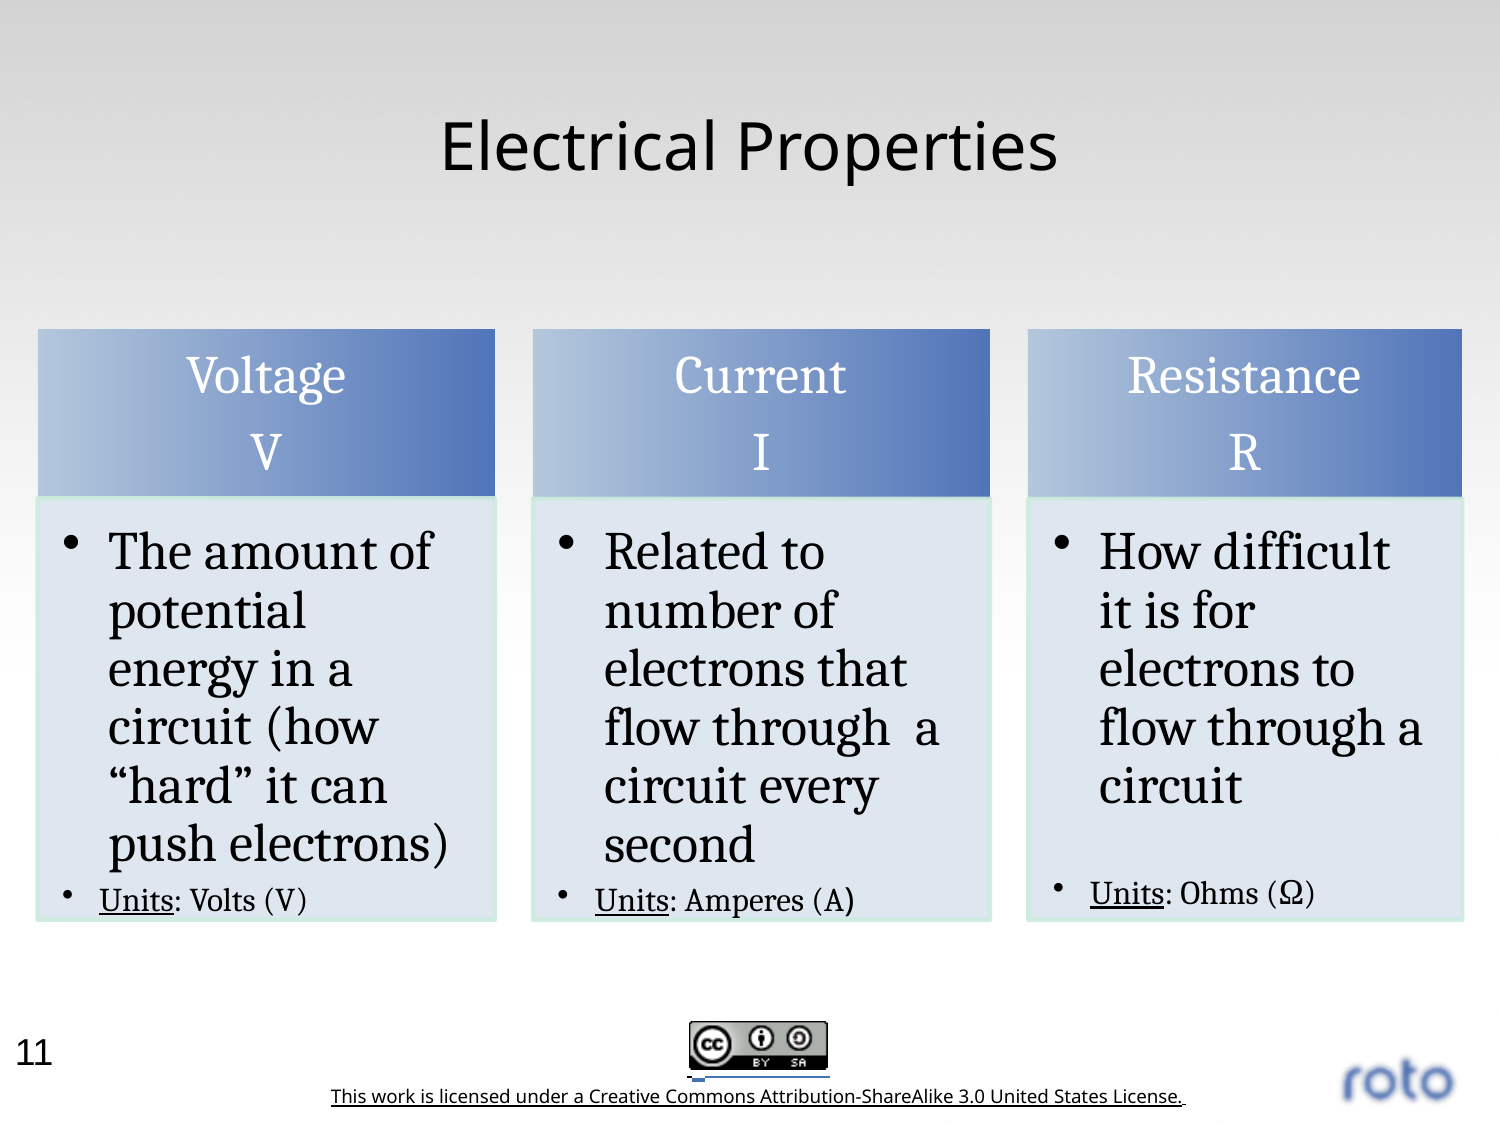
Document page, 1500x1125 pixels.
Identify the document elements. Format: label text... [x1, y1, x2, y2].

text_box How difficult it is for electrons to flow through a circuit Units: Ohms (Ω) [1028, 498, 1463, 921]
text_box Resistance R [1027, 329, 1462, 499]
chart [730, 682, 849, 742]
text_box The amount of potential energy in a circuit (how “hard” it can push electrons) Units: Volts (V) [37, 498, 495, 920]
title Electrical Properties [112, 49, 1388, 238]
picture [0, 0, 1500, 1125]
text_box Related to number of electrons that flow through a circuit every second Units: Amperes (A) [532, 498, 991, 921]
text_box Voltage V [37, 329, 495, 498]
text_box Current I [532, 329, 991, 498]
